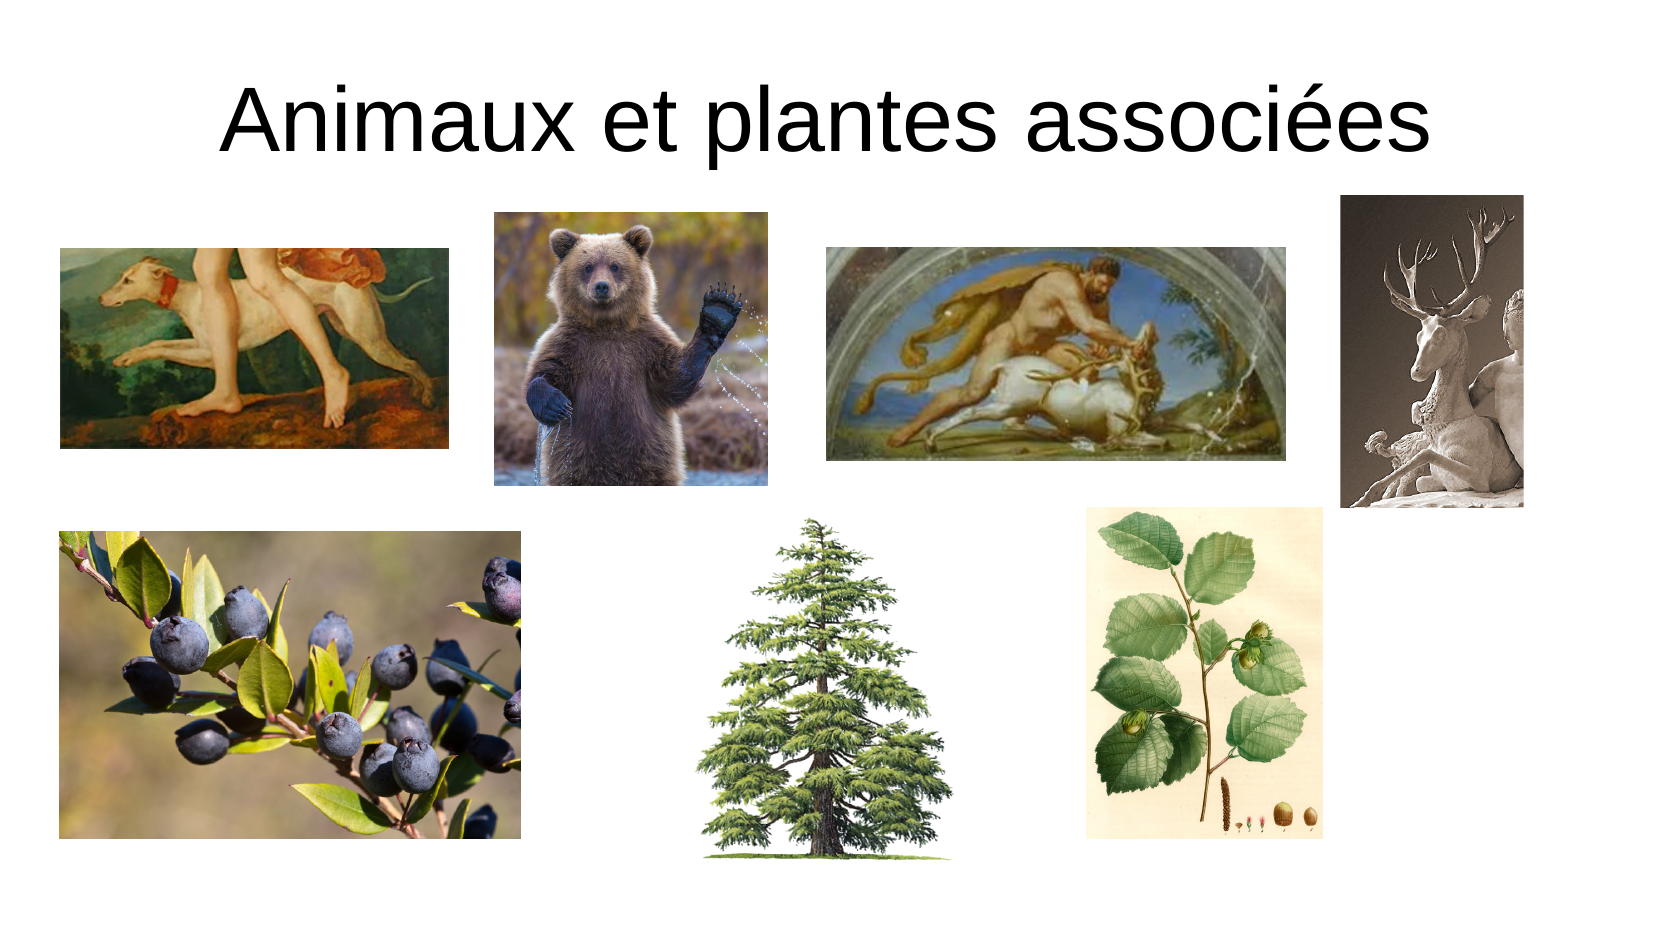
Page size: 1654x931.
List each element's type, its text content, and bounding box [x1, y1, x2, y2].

picture [59, 531, 521, 839]
picture [60, 248, 449, 449]
picture [1340, 195, 1524, 508]
picture [826, 247, 1286, 461]
picture [649, 512, 1000, 863]
picture [1086, 507, 1323, 839]
picture [494, 212, 768, 486]
title Animaux et plantes associées [82, 37, 1571, 193]
